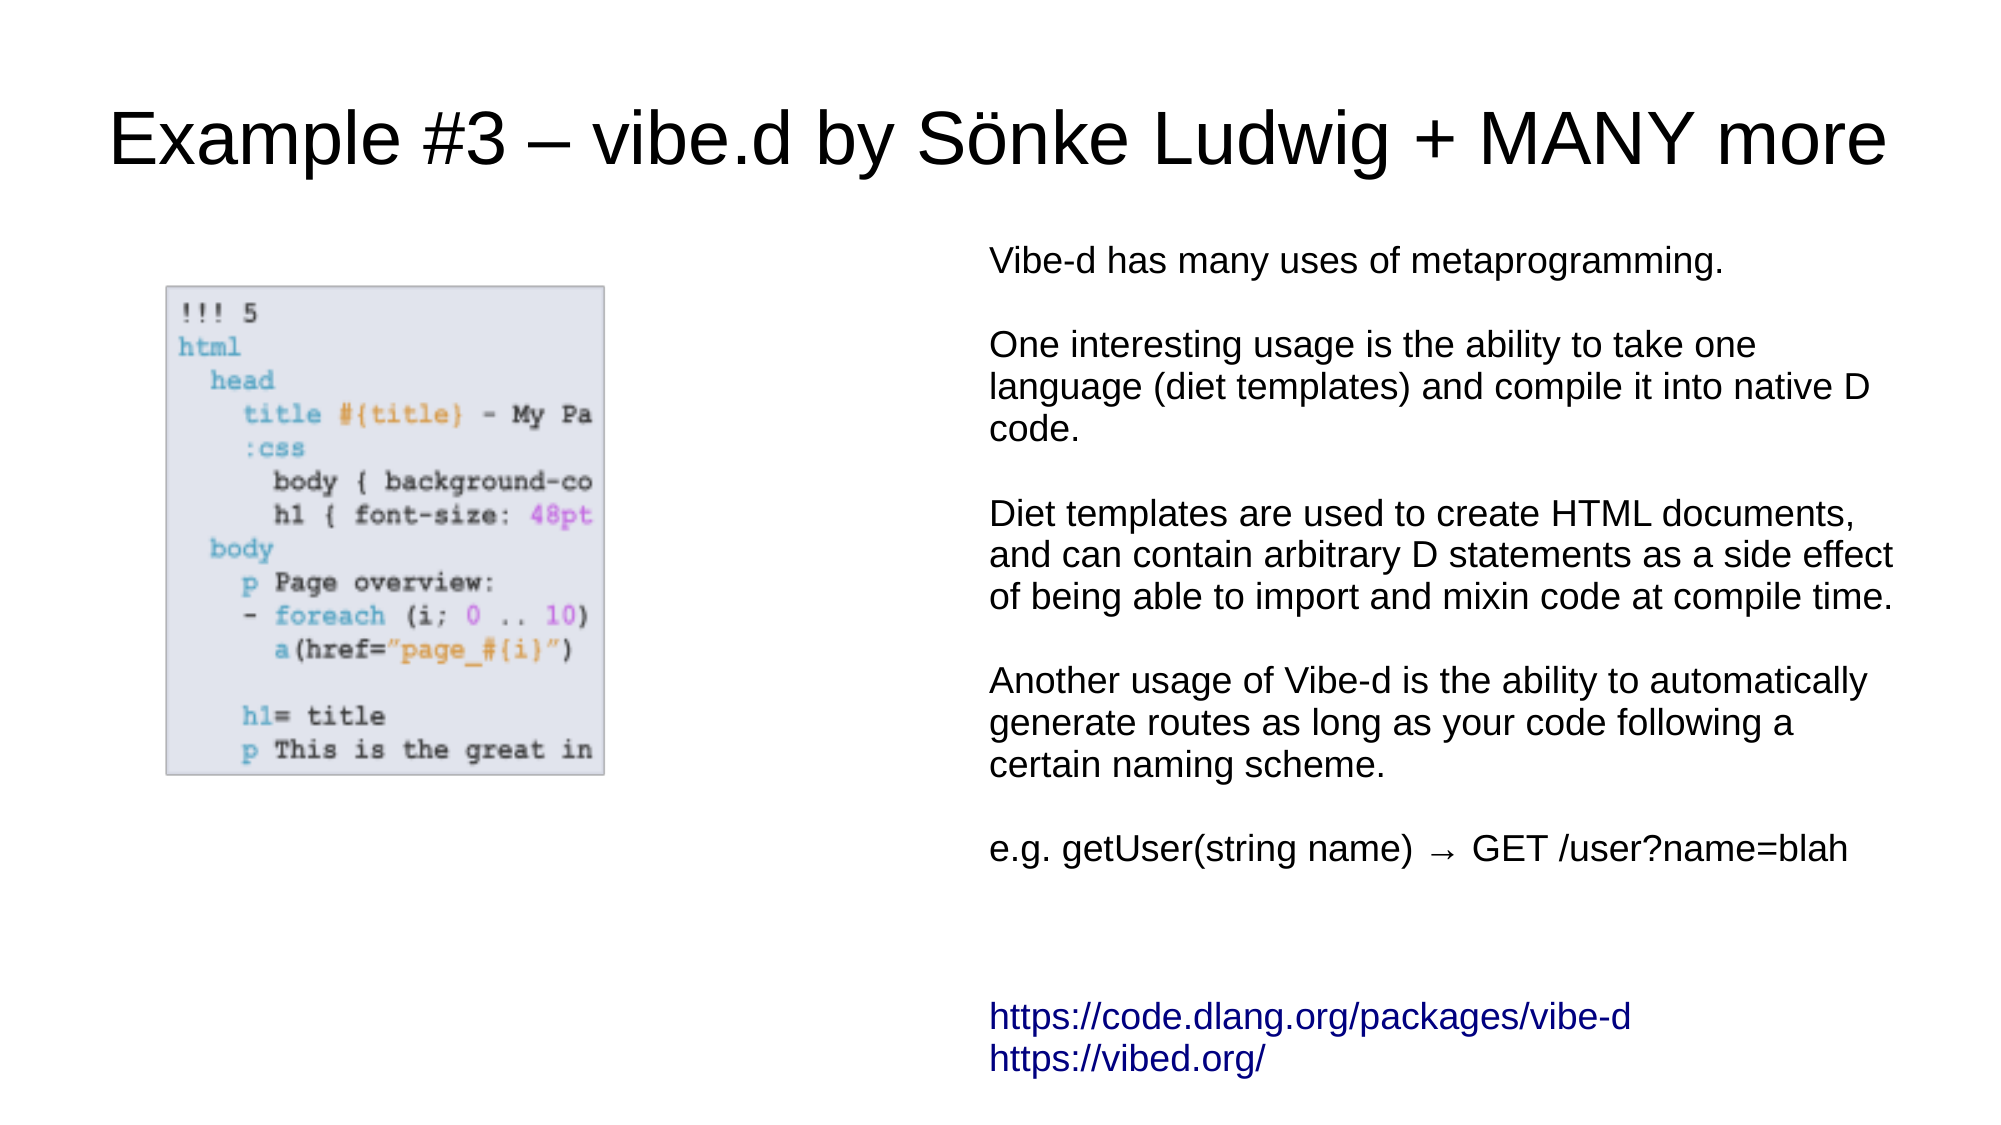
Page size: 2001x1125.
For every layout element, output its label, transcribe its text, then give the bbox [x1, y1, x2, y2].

text_box Vibe-d has many uses of metaprogramming. One interesting usage is the ability to take one language (diet templates) and compile it into native D code. Diet templates are used to create HTML documents, and can contain arbitrary D statements as a side effect of being able to import and mixin code at compile time. Another usage of Vibe-d is the ability to automatically generate routes as long as your code following a certain naming scheme. e.g. getUser(string name) → GET /user?name=blah https://code.dlang.org/packages/vibe-d https://vibed.org/ [974, 232, 1920, 1125]
title Example #3 – vibe.d by Sönke Ludwig + MANY more [99, 44, 1900, 233]
picture [147, 265, 625, 798]
